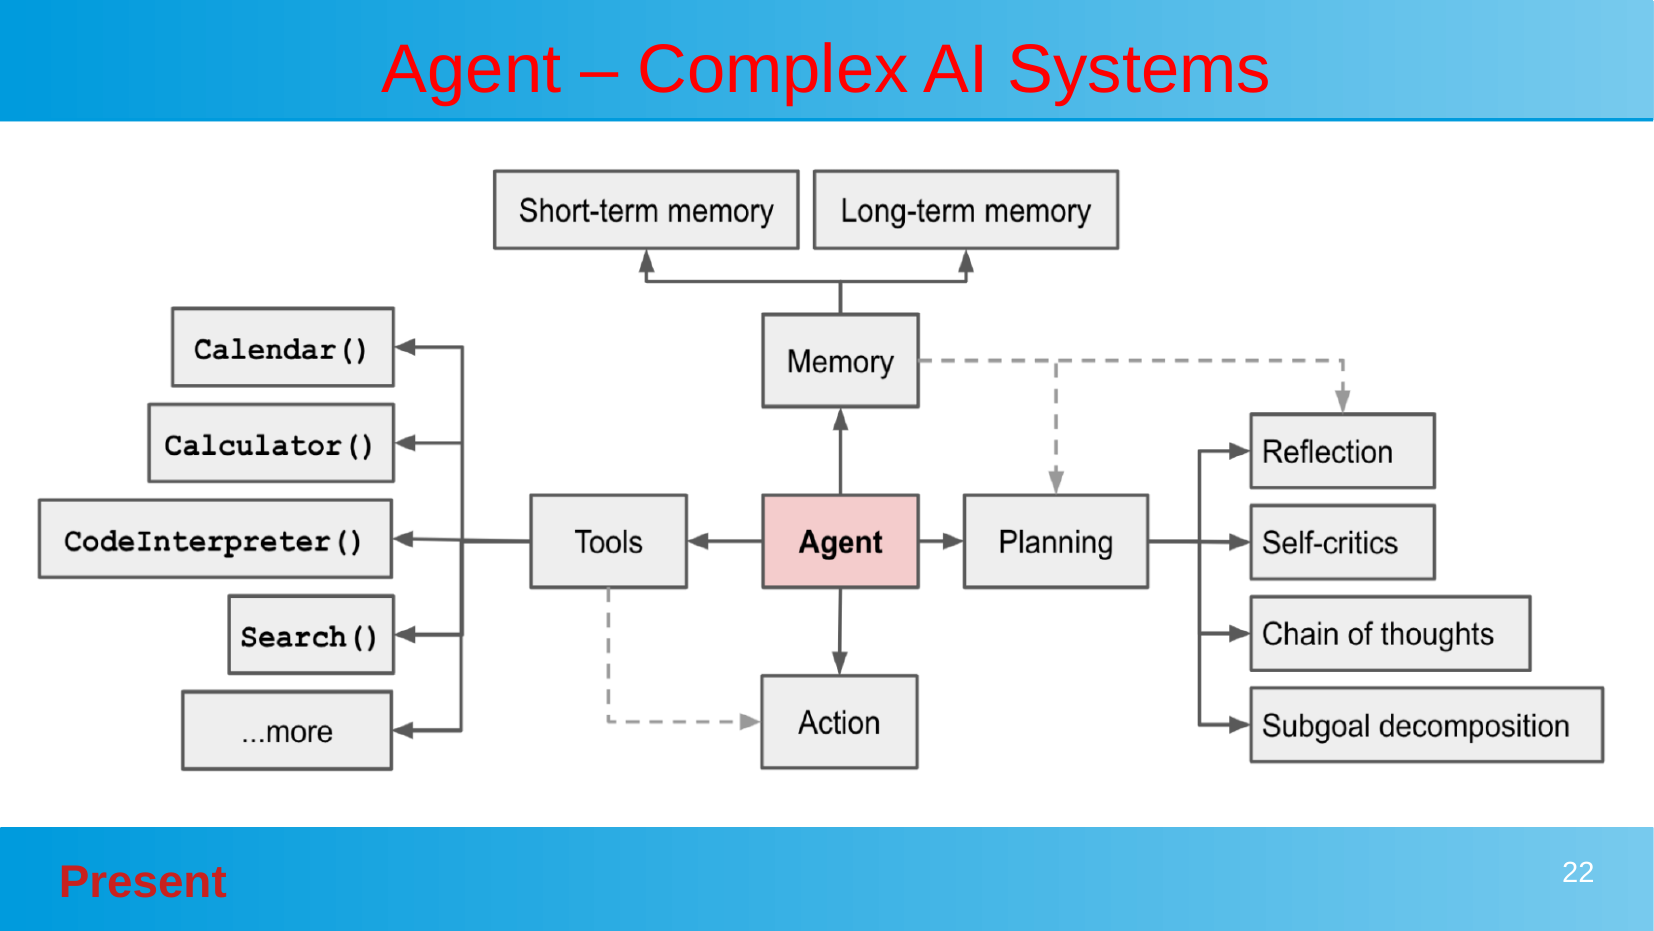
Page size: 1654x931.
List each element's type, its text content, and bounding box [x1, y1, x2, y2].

title Agent – Complex AI Systems [59, 29, 1595, 108]
picture [33, 138, 1615, 826]
